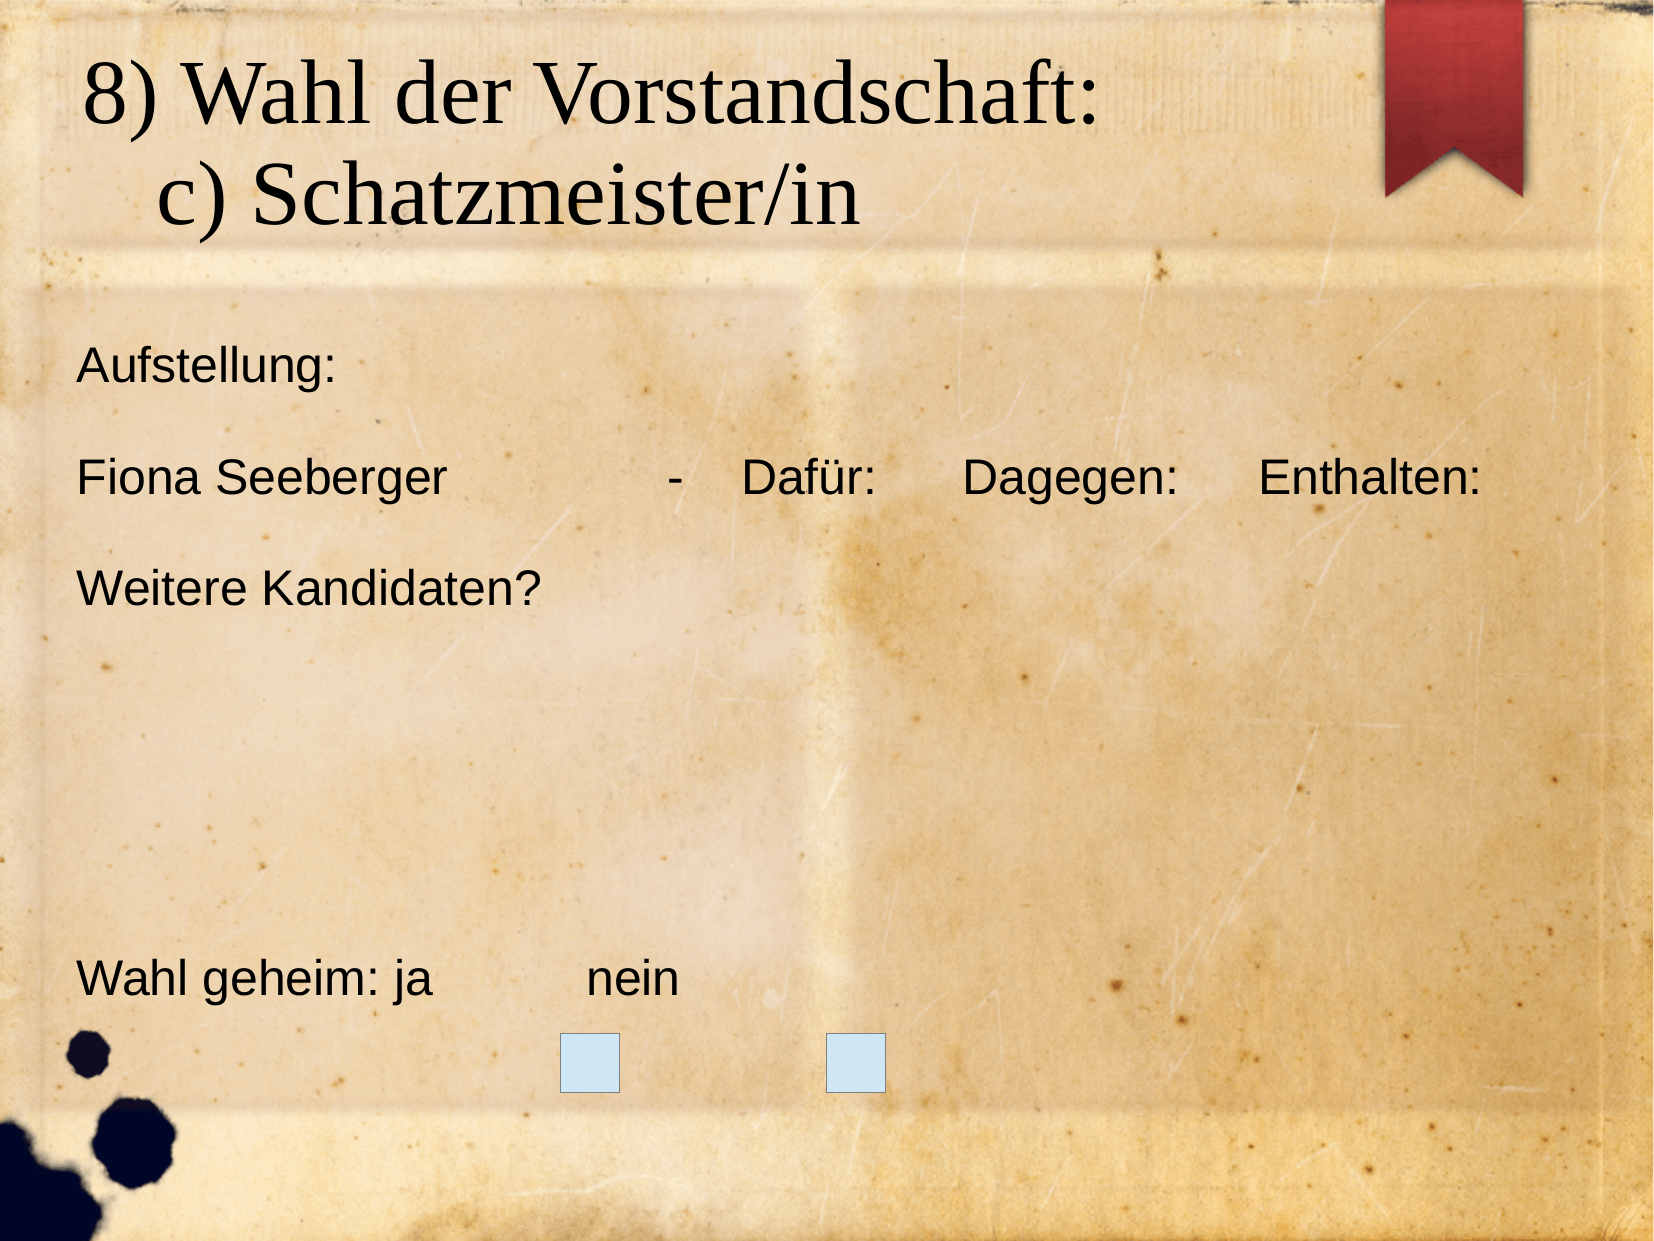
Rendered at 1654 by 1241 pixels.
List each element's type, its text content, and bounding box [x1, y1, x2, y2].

text_box Aufstellung: Fiona Seeberger - Dafür: Dagegen: Enthalten: Weitere Kandidaten? Wahl geheim: ja nein [62, 330, 1505, 1182]
text_box [826, 1033, 886, 1093]
text_box [560, 1033, 620, 1093]
picture [0, 0, 1654, 1241]
title 8) Wahl der Vorstandschaft: c) Schatzmeister/in [82, 41, 1347, 245]
